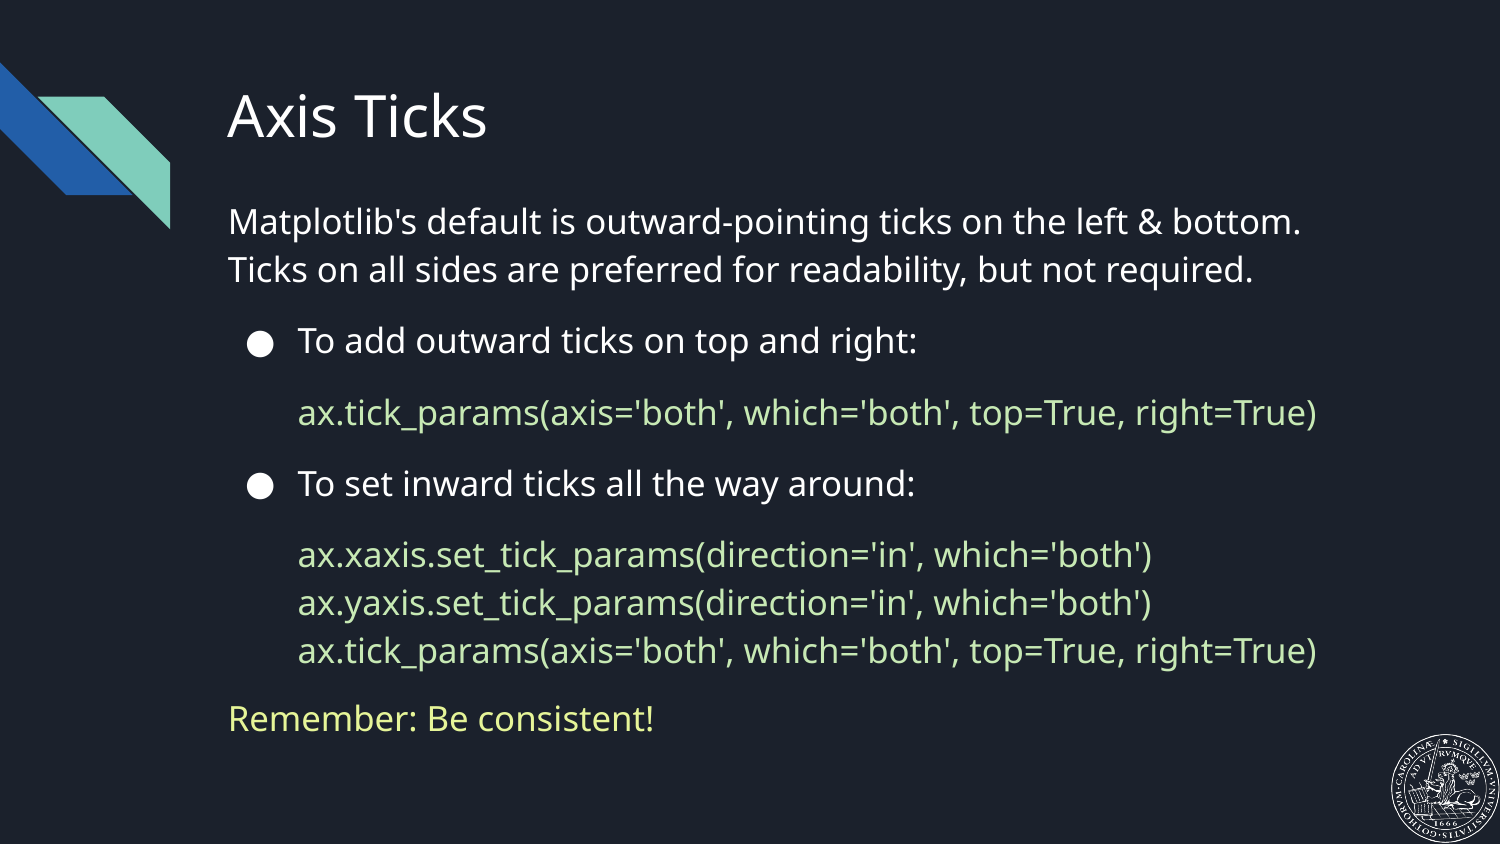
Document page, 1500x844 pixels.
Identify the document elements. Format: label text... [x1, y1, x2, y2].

picture [1382, 724, 1500, 844]
list Matplotlib's default is outward-pointing ticks on the left & bottom. Ticks on all sides are preferred for readability, but not required. To add outward ticks on top and right: ax.tick_params(axis='both', which='both', top=True, right=True) To set inward ticks all the way around: ax.xaxis.set_tick_params(direction='in', which='both') ax.yaxis.set_tick_params(direction='in', which='both') ax.tick_params(axis='both', which='both', top=True, right=True) Remember: Be consistent! [212, 215, 1368, 829]
title Axis Ticks [212, 64, 1368, 215]
